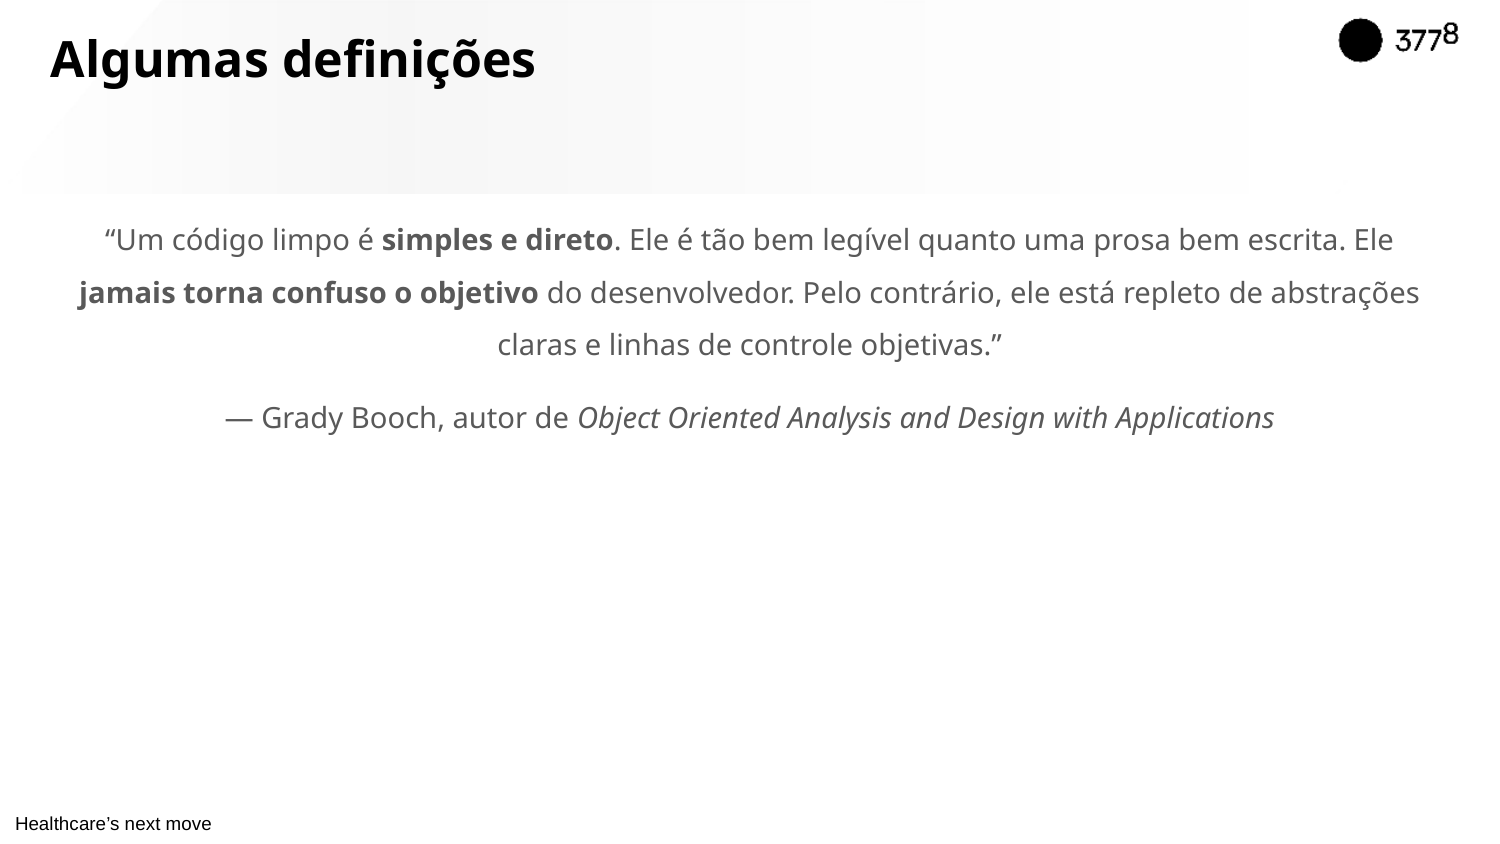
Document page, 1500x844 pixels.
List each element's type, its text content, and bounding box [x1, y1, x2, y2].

picture [0, 0, 1500, 194]
title Algumas definições [35, 12, 1308, 107]
list “Um código limpo é simples e direto. Ele é tão bem legível quanto uma prosa bem escrita. Ele jamais torna confuso o objetivo do desenvolvedor. Pelo contrário, ele está repleto de abstrações claras e linhas de controle objetivas.” — Grady Booch, autor de Object Oriented Analysis and Design with Applications [51, 189, 1449, 750]
